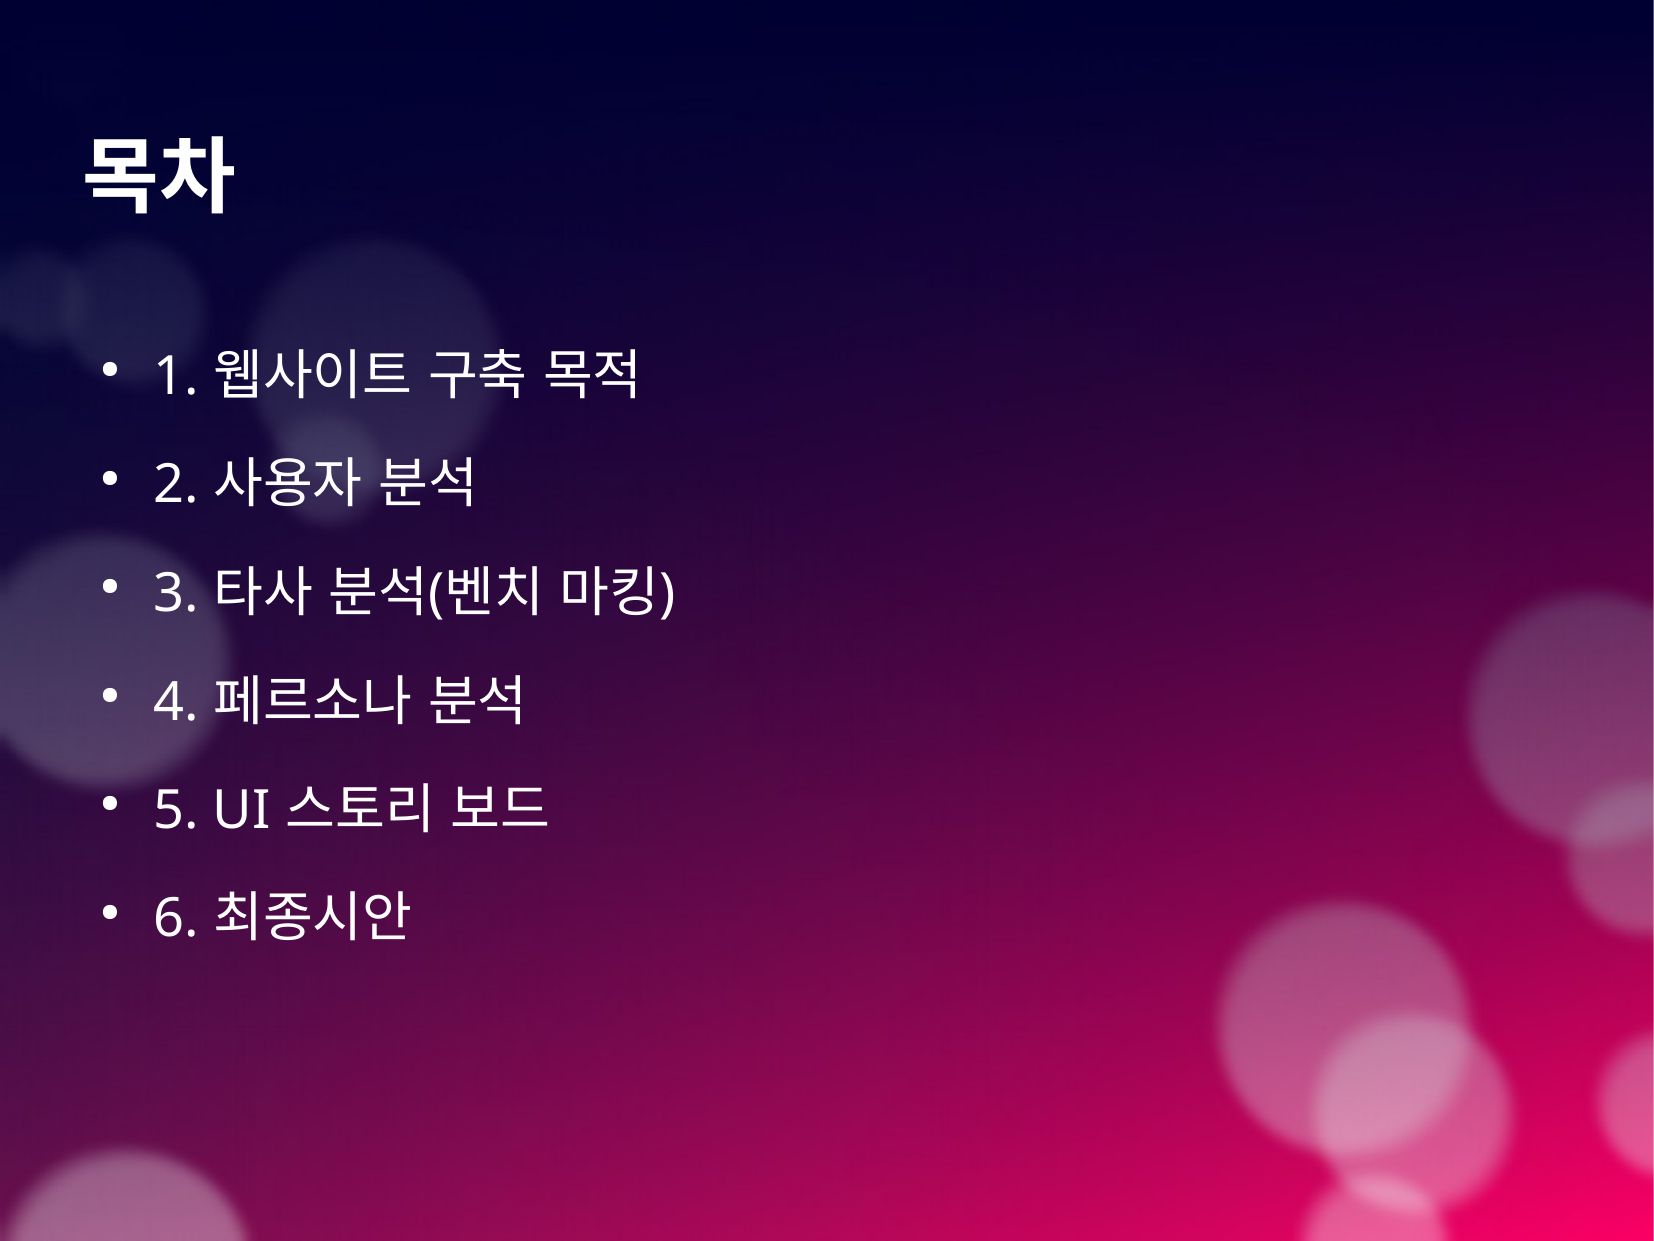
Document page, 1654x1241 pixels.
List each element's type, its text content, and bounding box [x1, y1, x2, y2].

list 1. 웹사이트 구축 목적 2. 사용자 분석 3. 타사 분석(벤치 마킹) 4. 페르소나 분석 5. UI 스토리 보드 6. 최종시안 [82, 331, 1571, 1099]
title 목차 [82, 67, 1571, 275]
picture [0, 0, 1654, 1241]
